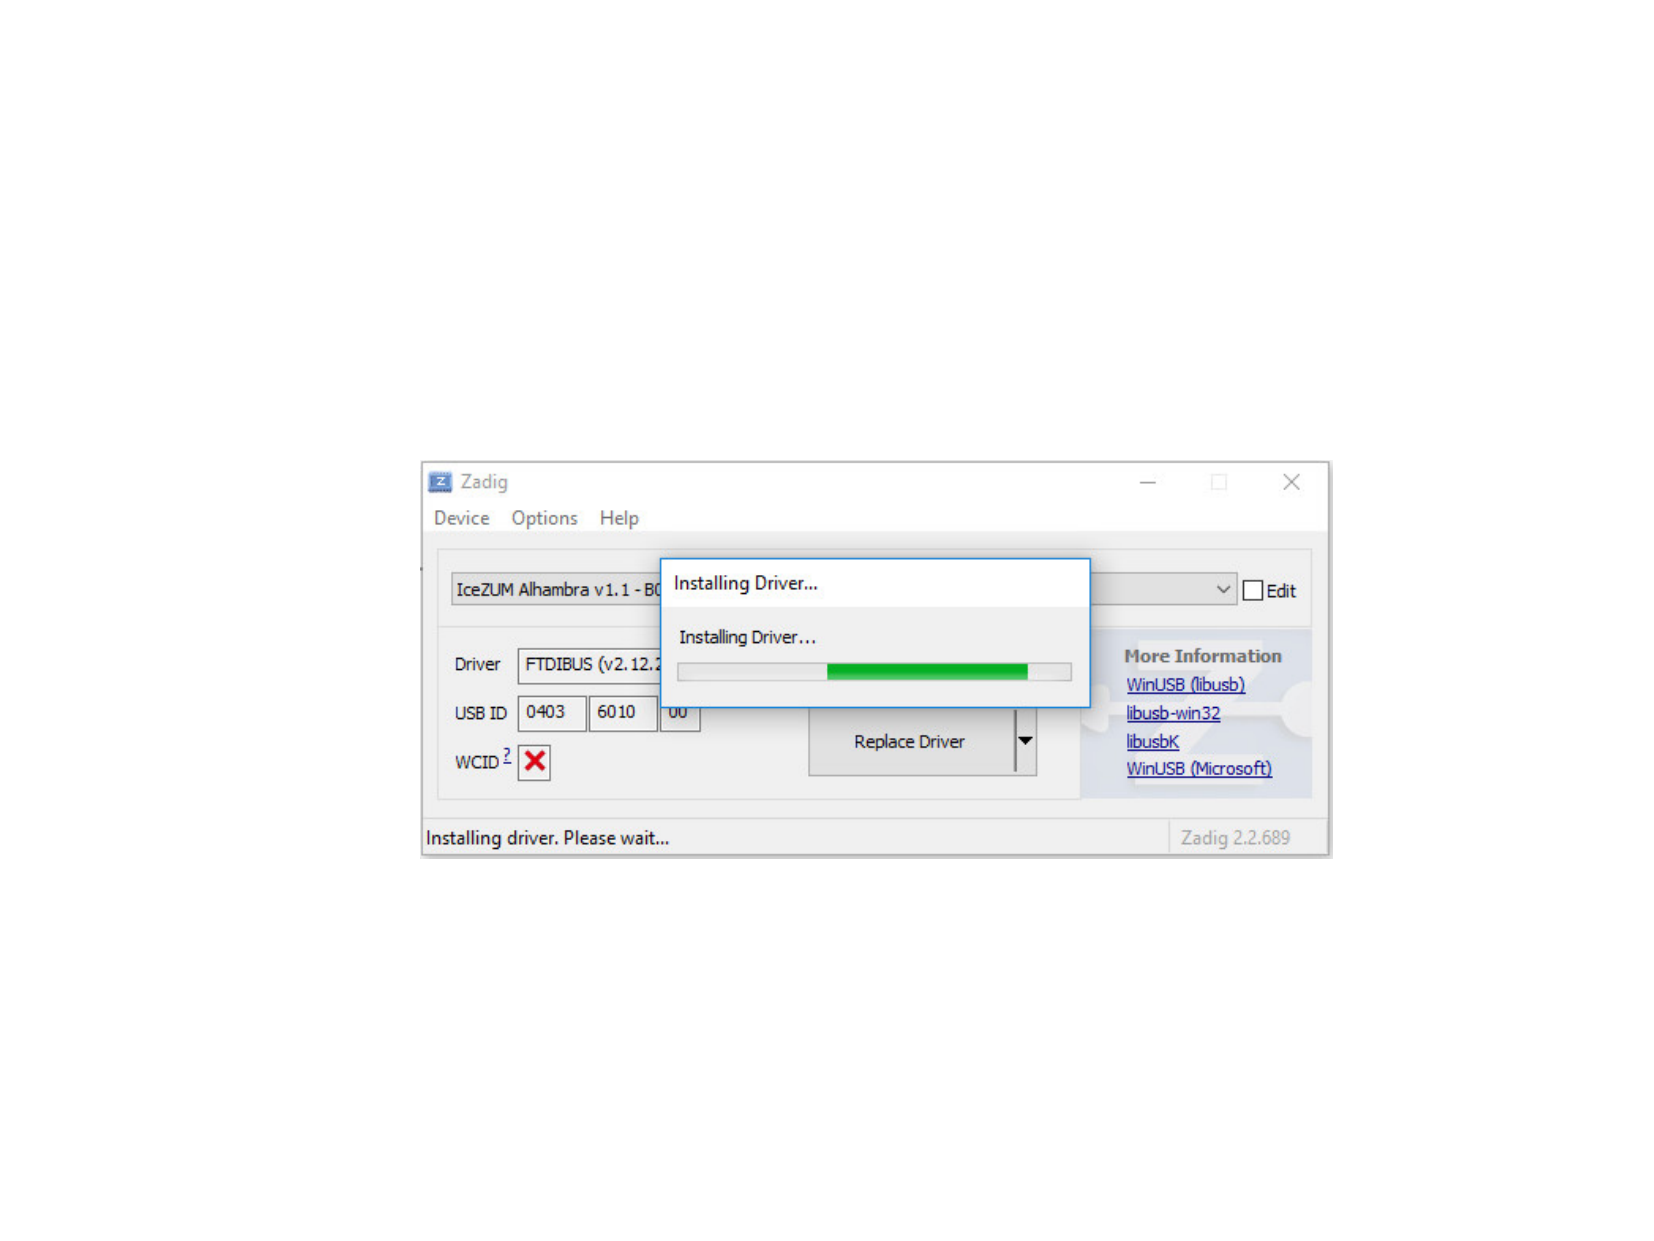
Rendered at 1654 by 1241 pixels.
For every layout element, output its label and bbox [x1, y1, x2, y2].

picture [420, 460, 1333, 859]
